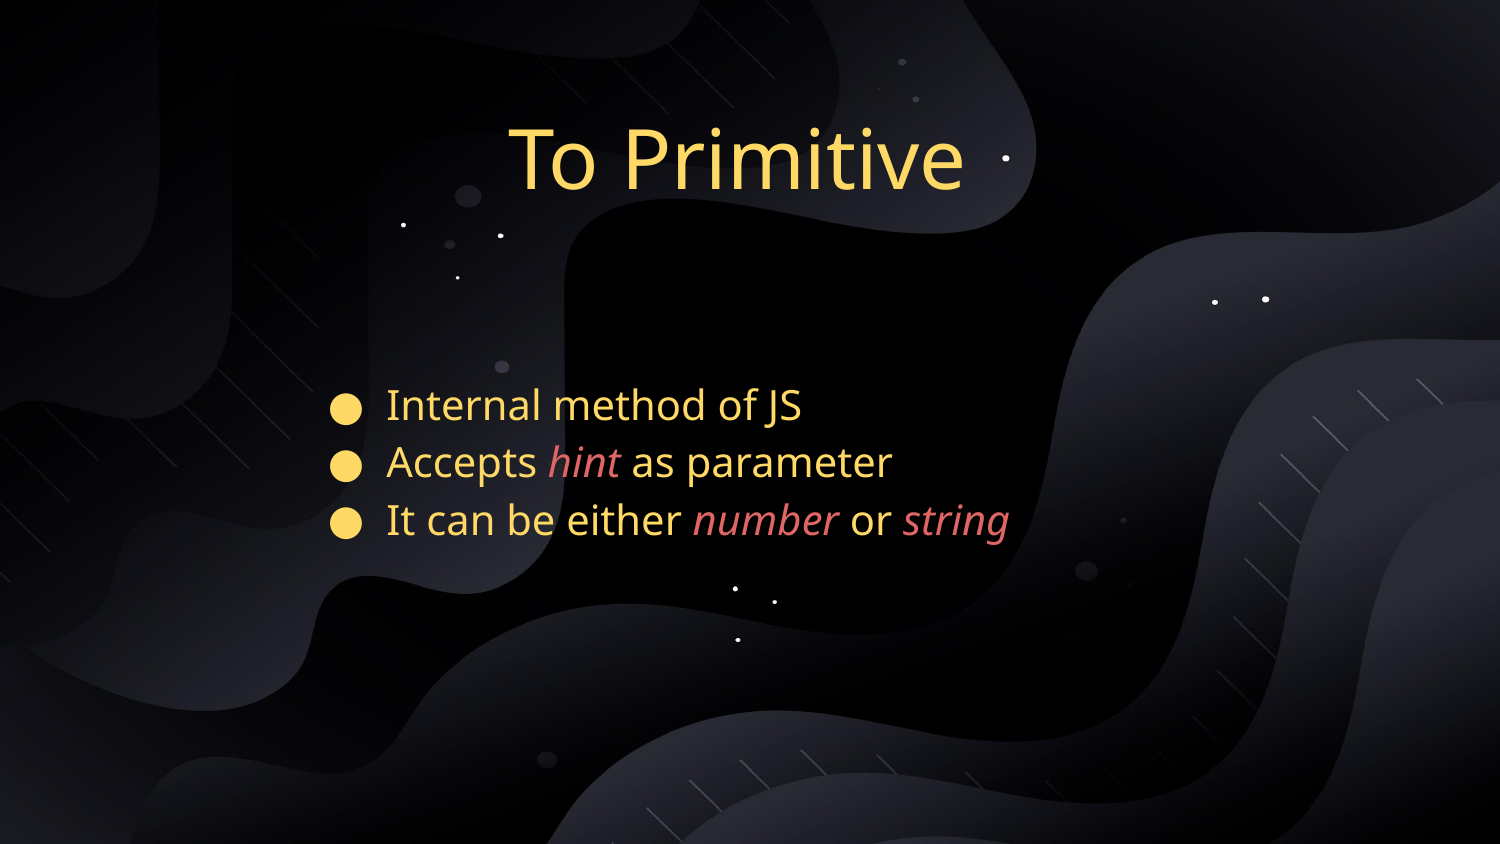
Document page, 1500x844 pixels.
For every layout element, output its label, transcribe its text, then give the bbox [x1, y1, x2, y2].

picture [0, 0, 1500, 844]
text_box Internal method of JS Accepts hint as parameter It can be either number or string [303, 307, 1173, 608]
title To Primitive [375, 69, 1101, 244]
